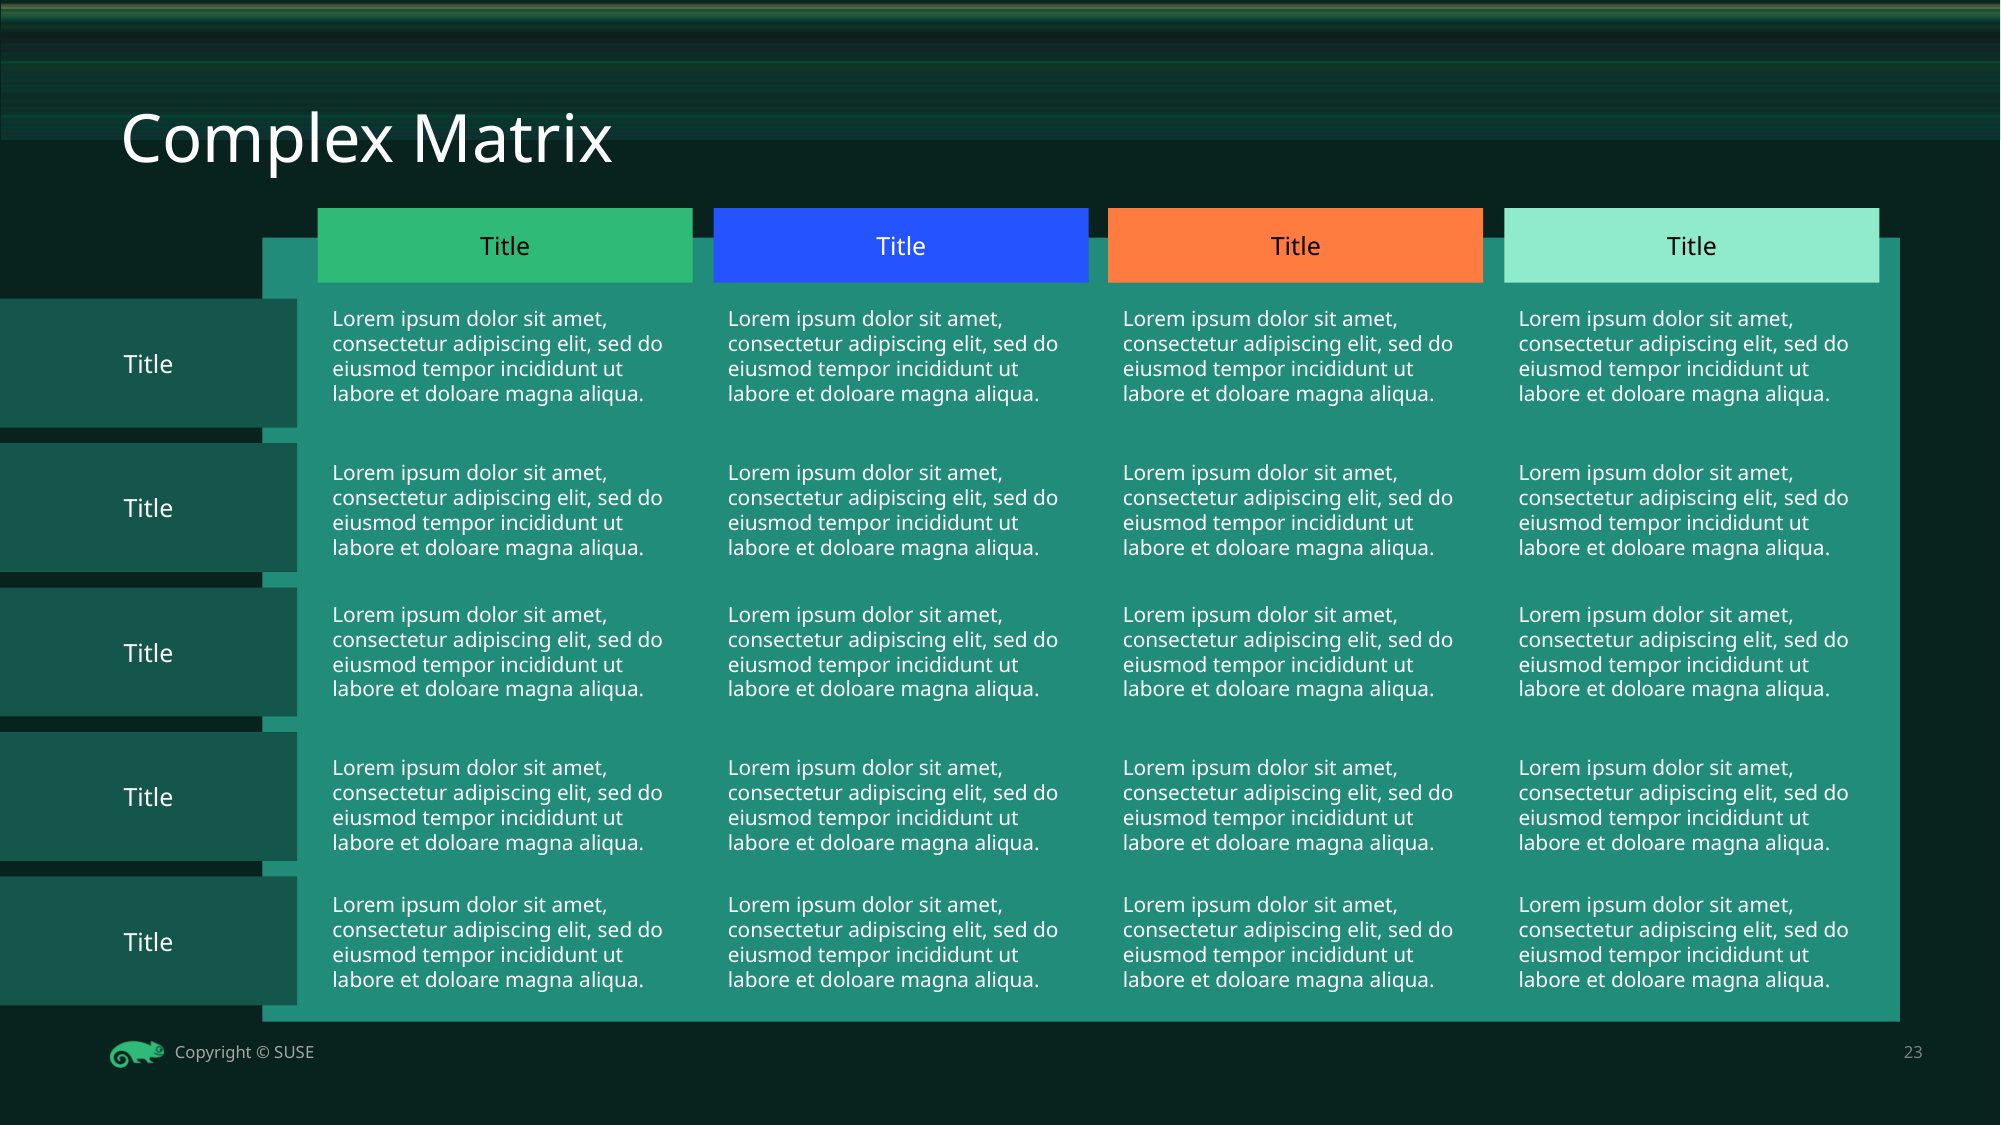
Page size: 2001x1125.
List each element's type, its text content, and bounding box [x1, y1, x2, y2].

text_box Title [713, 208, 1089, 283]
text_box Lorem ipsum dolor sit amet, consectetur adipiscing elit, sed do eiusmod tempor incididunt ut labore et doloare magna aliqua. [713, 451, 1089, 567]
text_box Title [0, 298, 298, 428]
text_box Lorem ipsum dolor sit amet, consectetur adipiscing elit, sed do eiusmod tempor incididunt ut labore et doloare magna aliqua. [317, 451, 693, 567]
text_box Lorem ipsum dolor sit amet, consectetur adipiscing elit, sed do eiusmod tempor incididunt ut labore et doloare magna aliqua. [713, 593, 1089, 709]
text_box Lorem ipsum dolor sit amet, consectetur adipiscing elit, sed do eiusmod tempor incididunt ut labore et doloare magna aliqua. [317, 747, 693, 862]
text_box Lorem ipsum dolor sit amet, consectetur adipiscing elit, sed do eiusmod tempor incididunt ut labore et doloare magna aliqua. [1108, 747, 1484, 862]
text_box Title [0, 587, 298, 717]
text_box Title [0, 731, 298, 861]
text_box Lorem ipsum dolor sit amet, consectetur adipiscing elit, sed do eiusmod tempor incididunt ut labore et doloare magna aliqua. [713, 298, 1089, 414]
text_box Title [1504, 208, 1880, 283]
text_box Lorem ipsum dolor sit amet, consectetur adipiscing elit, sed do eiusmod tempor incididunt ut labore et doloare magna aliqua. [317, 883, 693, 999]
text_box Lorem ipsum dolor sit amet, consectetur adipiscing elit, sed do eiusmod tempor incididunt ut labore et doloare magna aliqua. [713, 883, 1089, 999]
picture [1, 0, 2001, 140]
text_box Lorem ipsum dolor sit amet, consectetur adipiscing elit, sed do eiusmod tempor incididunt ut labore et doloare magna aliqua. [1108, 451, 1484, 567]
text_box Title [0, 443, 298, 573]
text_box Lorem ipsum dolor sit amet, consectetur adipiscing elit, sed do eiusmod tempor incididunt ut labore et doloare magna aliqua. [1108, 883, 1484, 999]
text_box Lorem ipsum dolor sit amet, consectetur adipiscing elit, sed do eiusmod tempor incididunt ut labore et doloare magna aliqua. [1108, 298, 1484, 414]
text_box Lorem ipsum dolor sit amet, consectetur adipiscing elit, sed do eiusmod tempor incididunt ut labore et doloare magna aliqua. [317, 593, 693, 709]
text_box Lorem ipsum dolor sit amet, consectetur adipiscing elit, sed do eiusmod tempor incididunt ut labore et doloare magna aliqua. [1503, 593, 1879, 709]
text_box Title [0, 876, 298, 1006]
text_box Lorem ipsum dolor sit amet, consectetur adipiscing elit, sed do eiusmod tempor incididunt ut labore et doloare magna aliqua. [713, 747, 1089, 862]
text_box Lorem ipsum dolor sit amet, consectetur adipiscing elit, sed do eiusmod tempor incididunt ut labore et doloare magna aliqua. [317, 298, 693, 414]
text_box [262, 237, 1900, 1022]
text_box Lorem ipsum dolor sit amet, consectetur adipiscing elit, sed do eiusmod tempor incididunt ut labore et doloare magna aliqua. [1108, 593, 1484, 709]
text_box Lorem ipsum dolor sit amet, consectetur adipiscing elit, sed do eiusmod tempor incididunt ut labore et doloare magna aliqua. [1503, 298, 1879, 414]
text_box Lorem ipsum dolor sit amet, consectetur adipiscing elit, sed do eiusmod tempor incididunt ut labore et doloare magna aliqua. [1503, 747, 1879, 862]
text_box Title [1108, 208, 1484, 283]
picture [99, 1031, 175, 1074]
title Complex Matrix [120, 103, 1880, 179]
text_box Lorem ipsum dolor sit amet, consectetur adipiscing elit, sed do eiusmod tempor incididunt ut labore et doloare magna aliqua. [1503, 883, 1879, 999]
text_box Title [317, 208, 693, 283]
text_box Lorem ipsum dolor sit amet, consectetur adipiscing elit, sed do eiusmod tempor incididunt ut labore et doloare magna aliqua. [1503, 451, 1879, 567]
